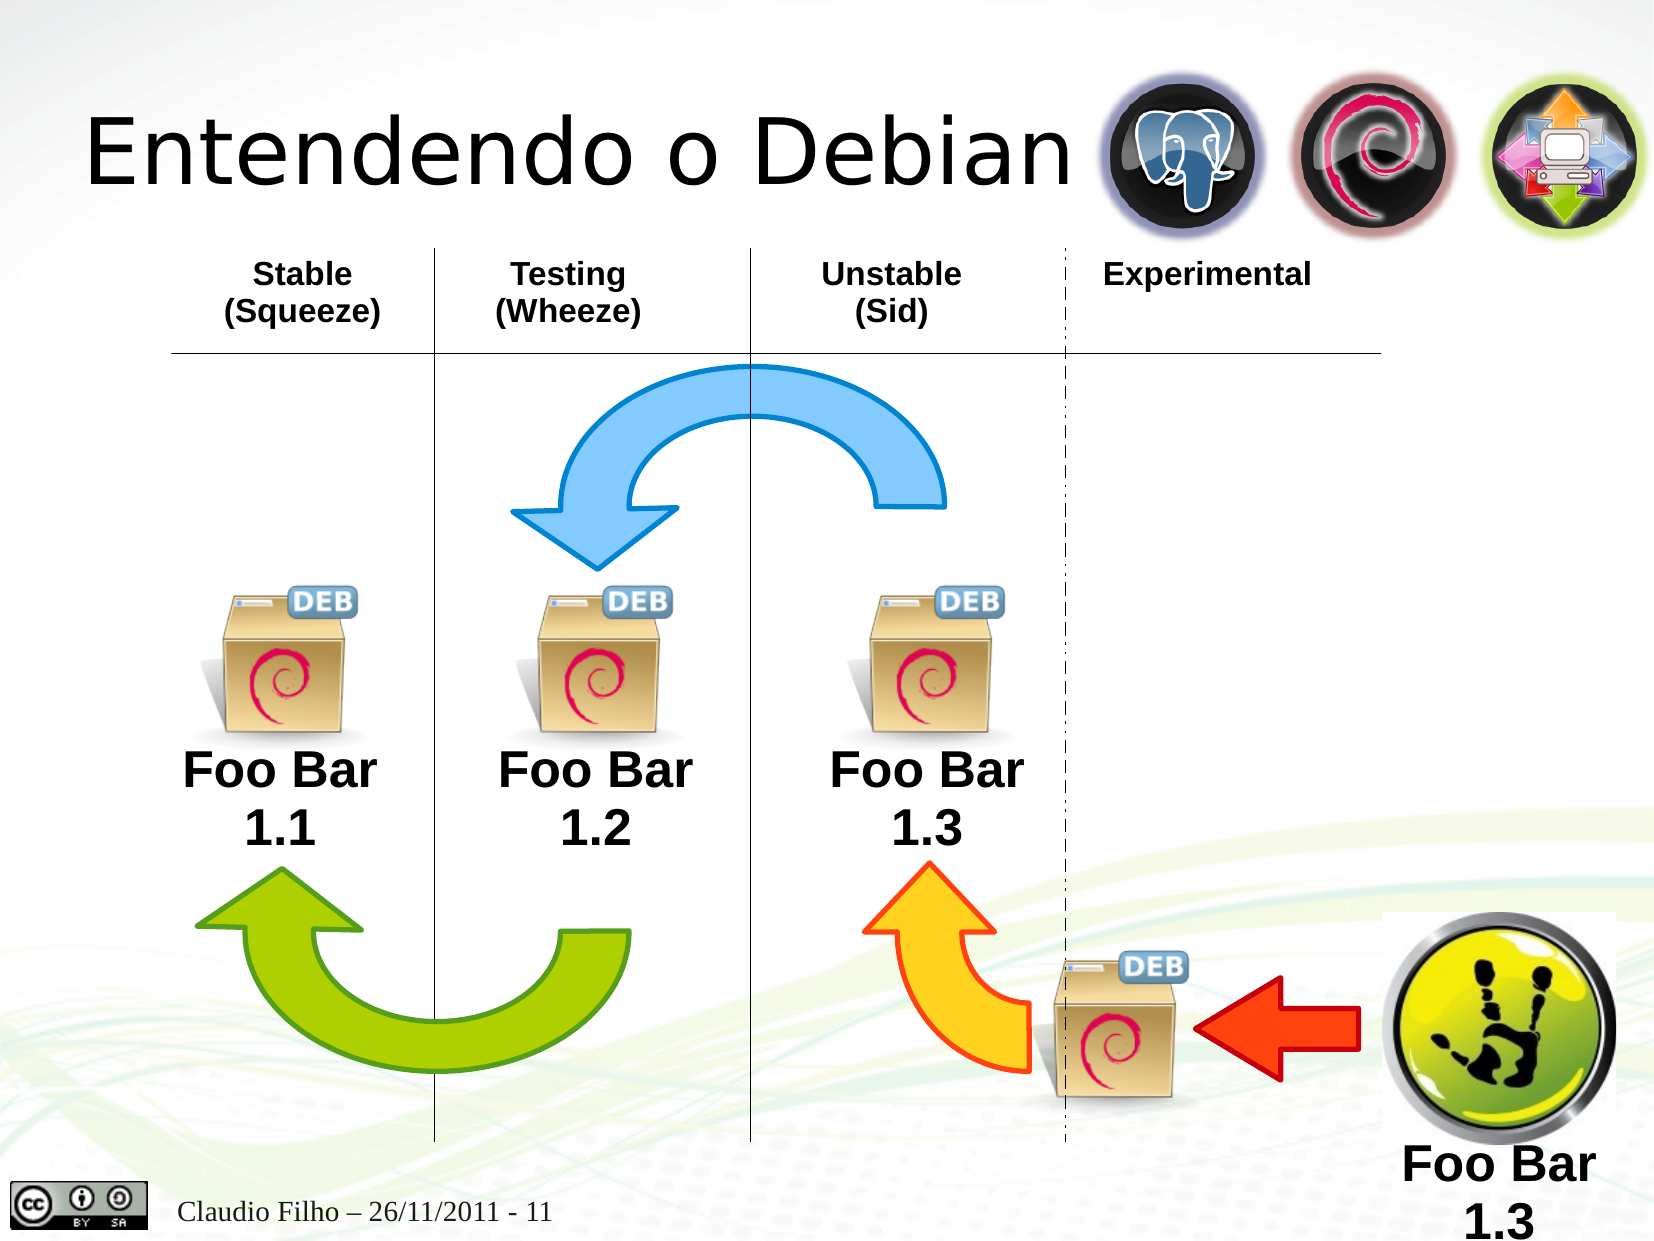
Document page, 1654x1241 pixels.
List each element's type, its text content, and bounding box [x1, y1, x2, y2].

picture [10, 1181, 148, 1230]
picture [0, 0, 1654, 1241]
title Entendendo o Debian [82, 49, 1093, 257]
